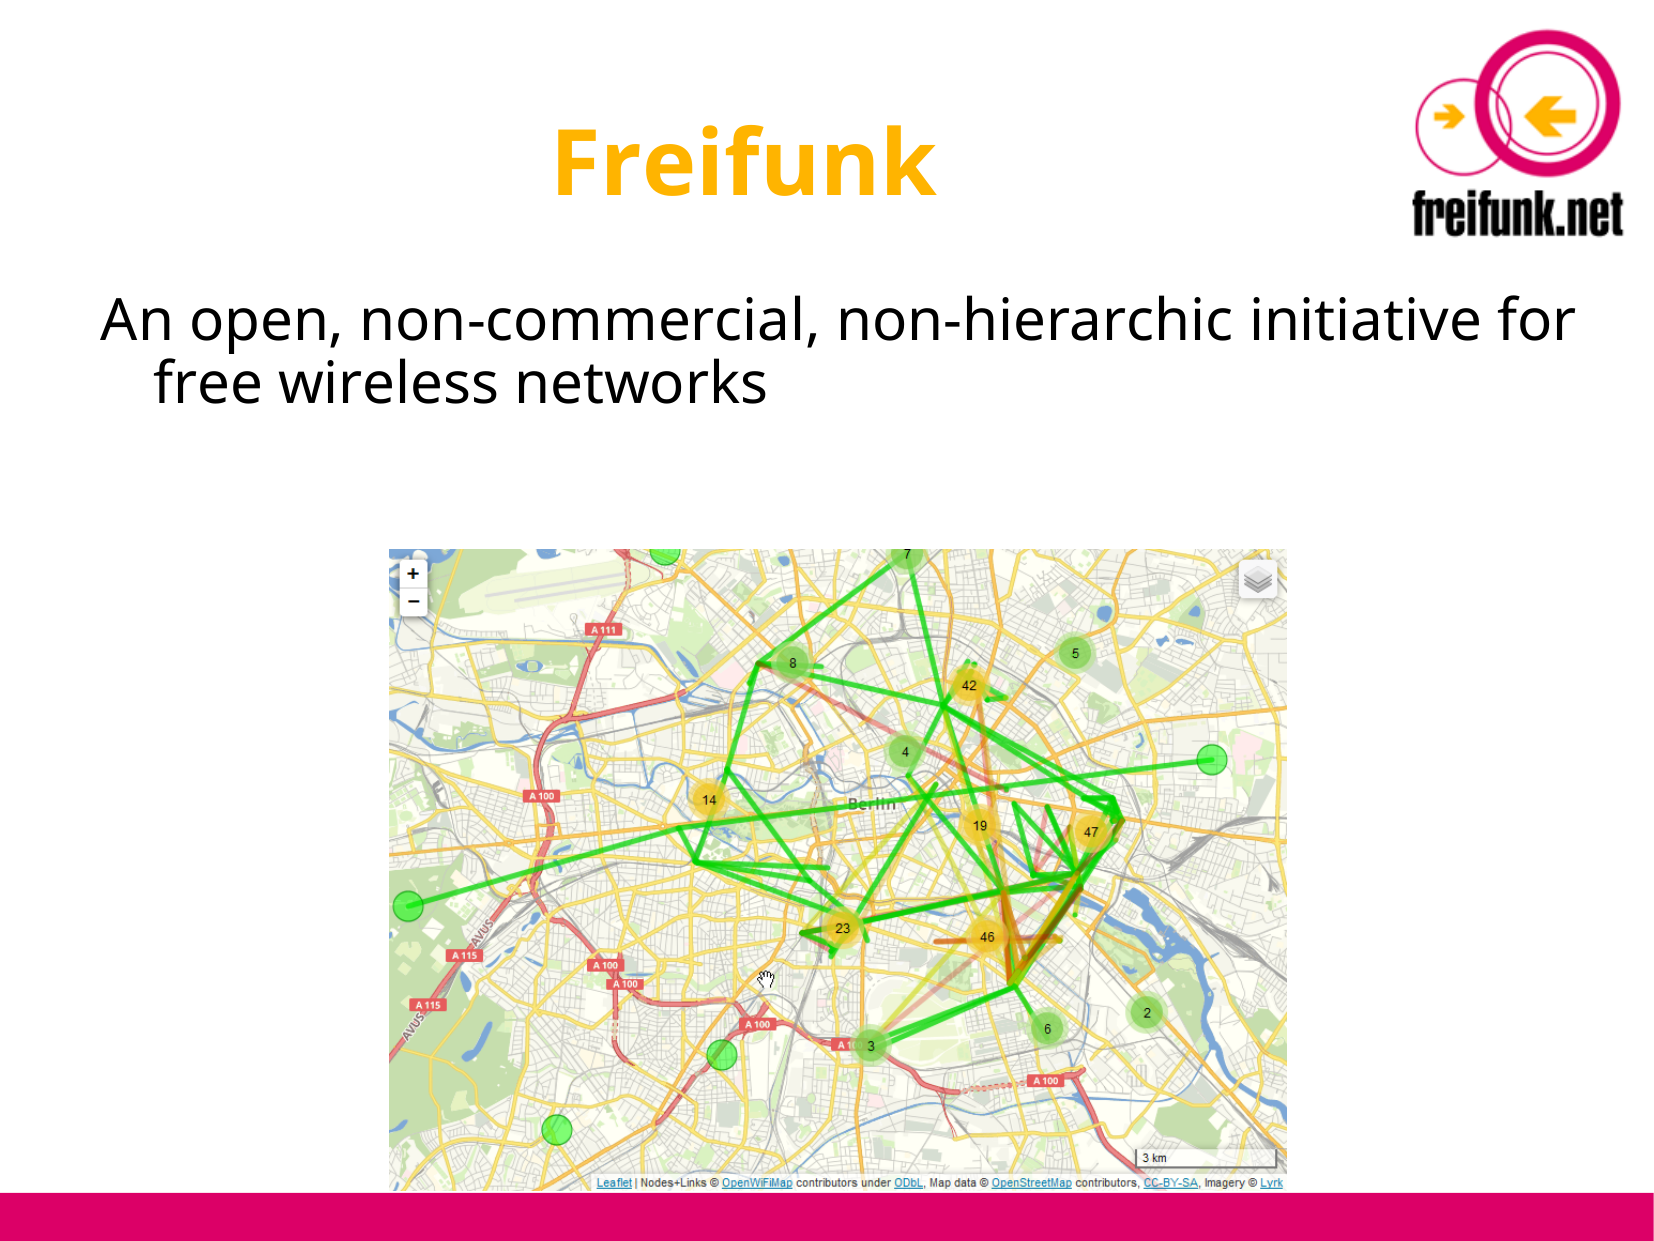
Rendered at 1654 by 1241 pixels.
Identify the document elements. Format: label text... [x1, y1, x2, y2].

title Freifunk [82, 53, 1406, 260]
picture [1380, 0, 1654, 266]
picture [389, 549, 1287, 1191]
list An open, non-commercial, non-hierarchic initiative for free wireless networks [82, 290, 1619, 526]
